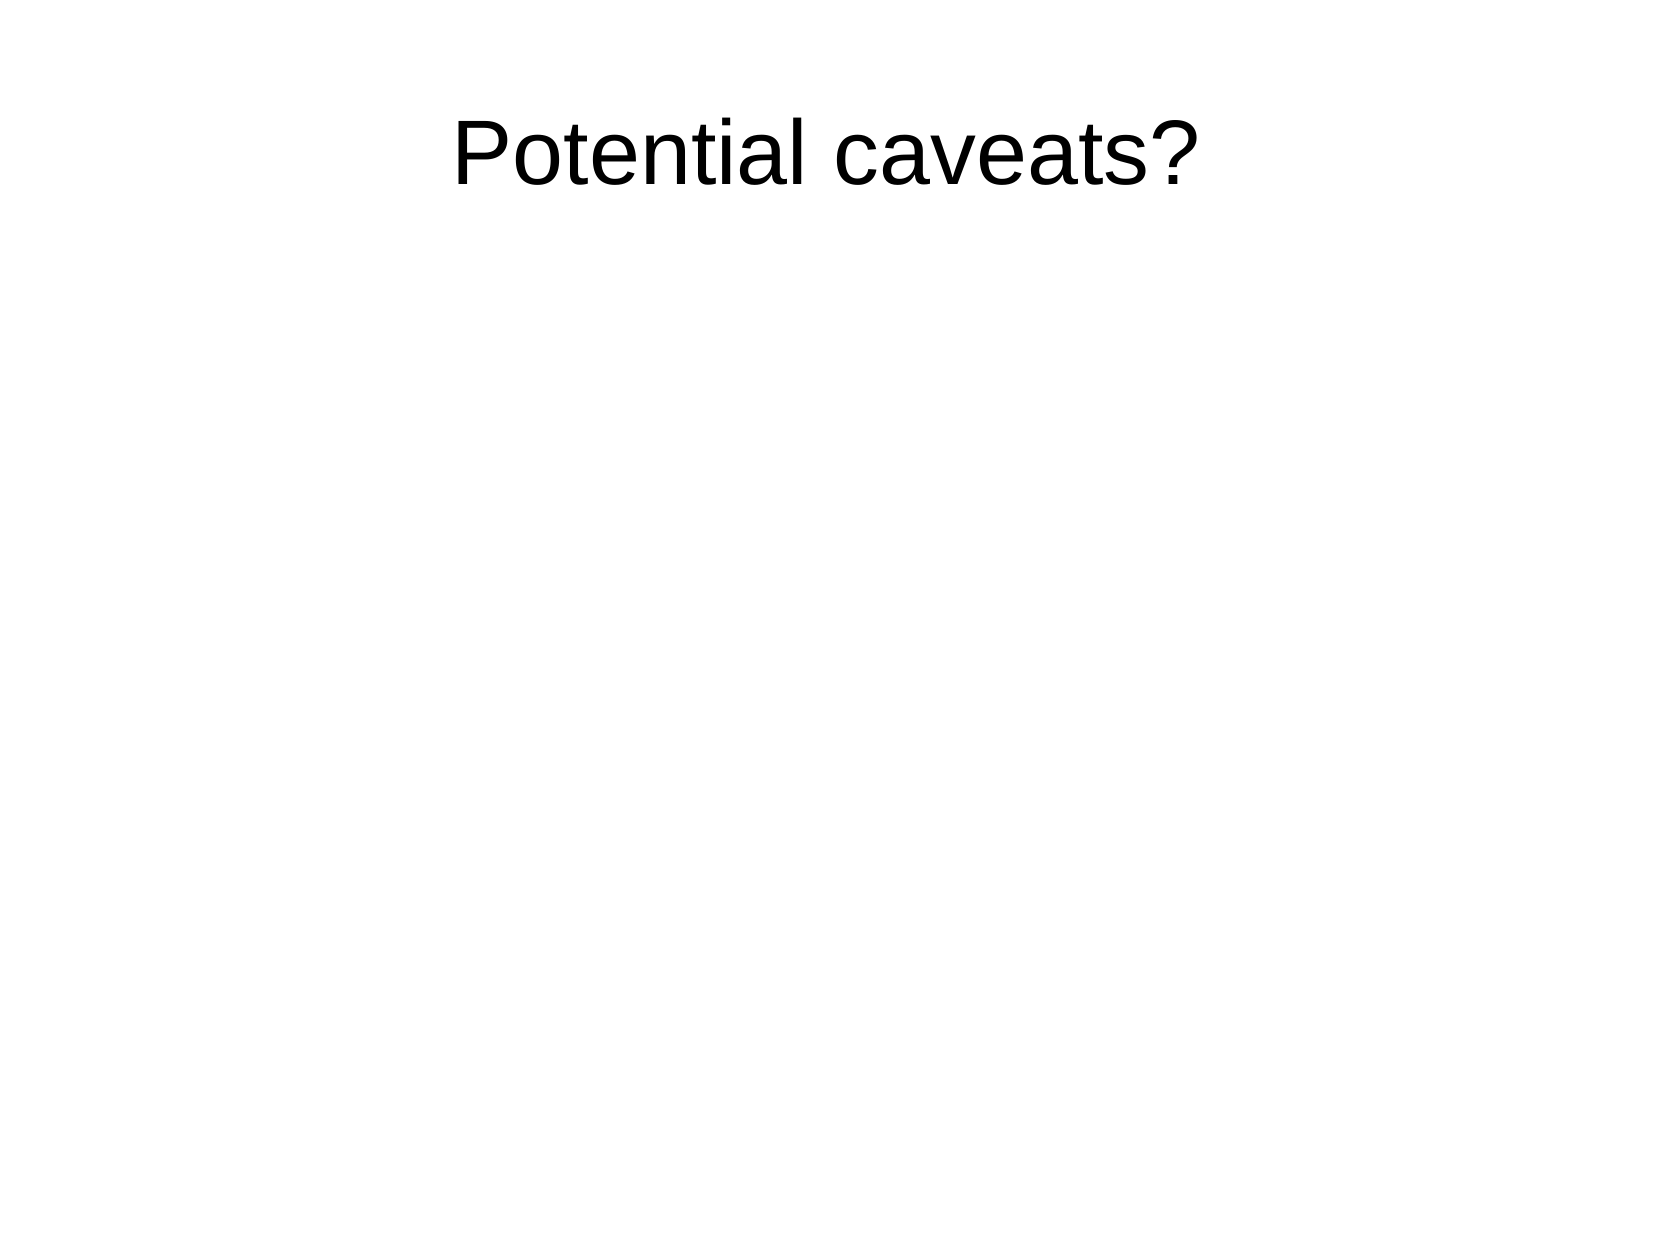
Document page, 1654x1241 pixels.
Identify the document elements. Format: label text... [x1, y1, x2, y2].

title Potential caveats? [82, 49, 1571, 257]
